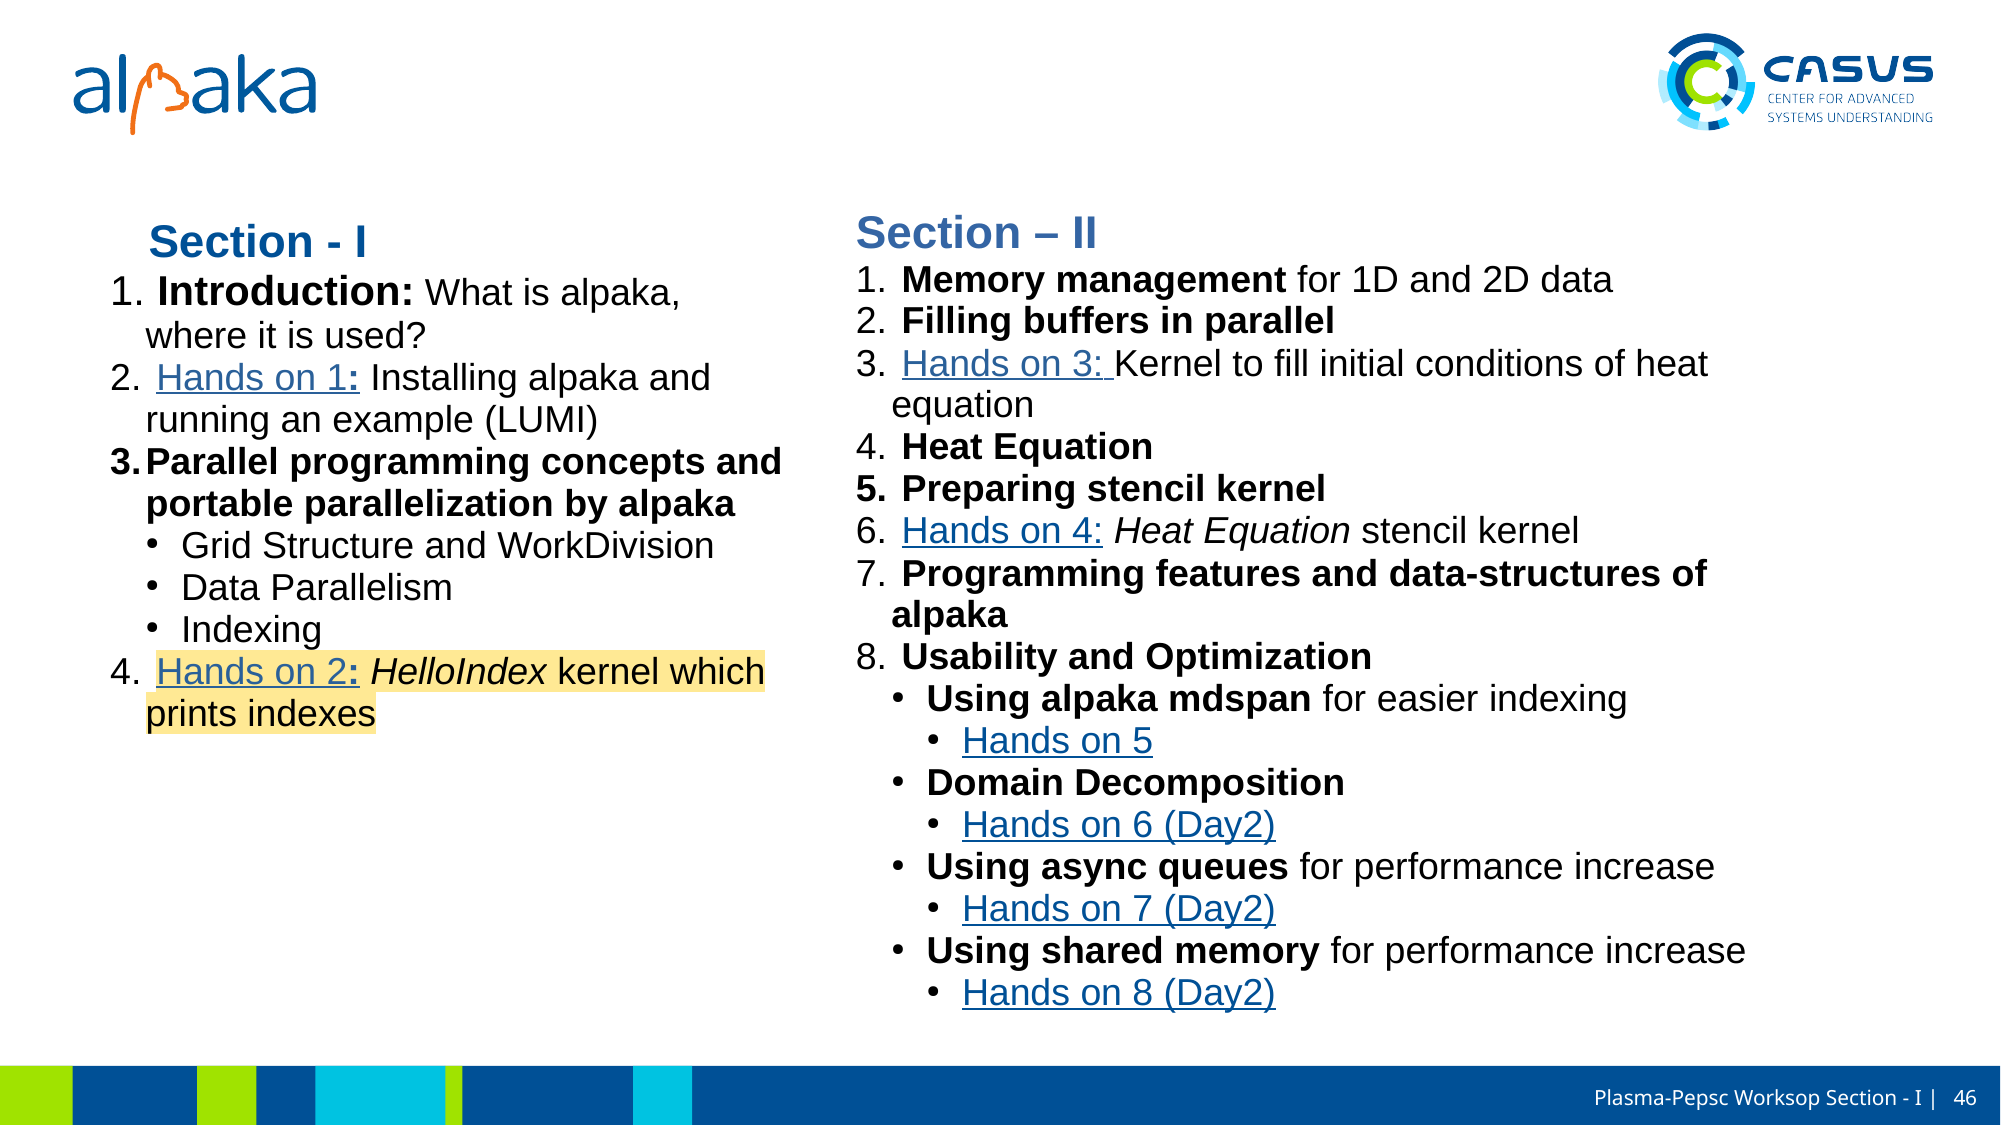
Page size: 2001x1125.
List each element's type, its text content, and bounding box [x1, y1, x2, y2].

text_box Section - I Introduction: What is alpaka, where it is used? Hands on 1: Installing alpaka and running an example (LUMI) Parallel programming concepts and portable parallelization by alpaka Grid Structure and WorkDivision Data Parallelism Indexing Hands on 2: HelloIndex kernel which prints indexes [110, 135, 792, 816]
text_box Section – II Memory management for 1D and 2D data Filling buffers in parallel Hands on 3: Kernel to fill initial conditions of heat equation Heat Equation Preparing stencil kernel Hands on 4: Heat Equation stencil kernel Programming features and data-structures of alpaka Usability and Optimization Using alpaka mdspan for easier indexing Hands on 5 Domain Decomposition Hands on 6 (Day2) Using async queues for performance increase Hands on 7 (Day2) Using shared memory for performance increase Hands on 8 (Day2) [841, 199, 1844, 1022]
picture [1658, 33, 1933, 131]
picture [72, 53, 317, 136]
